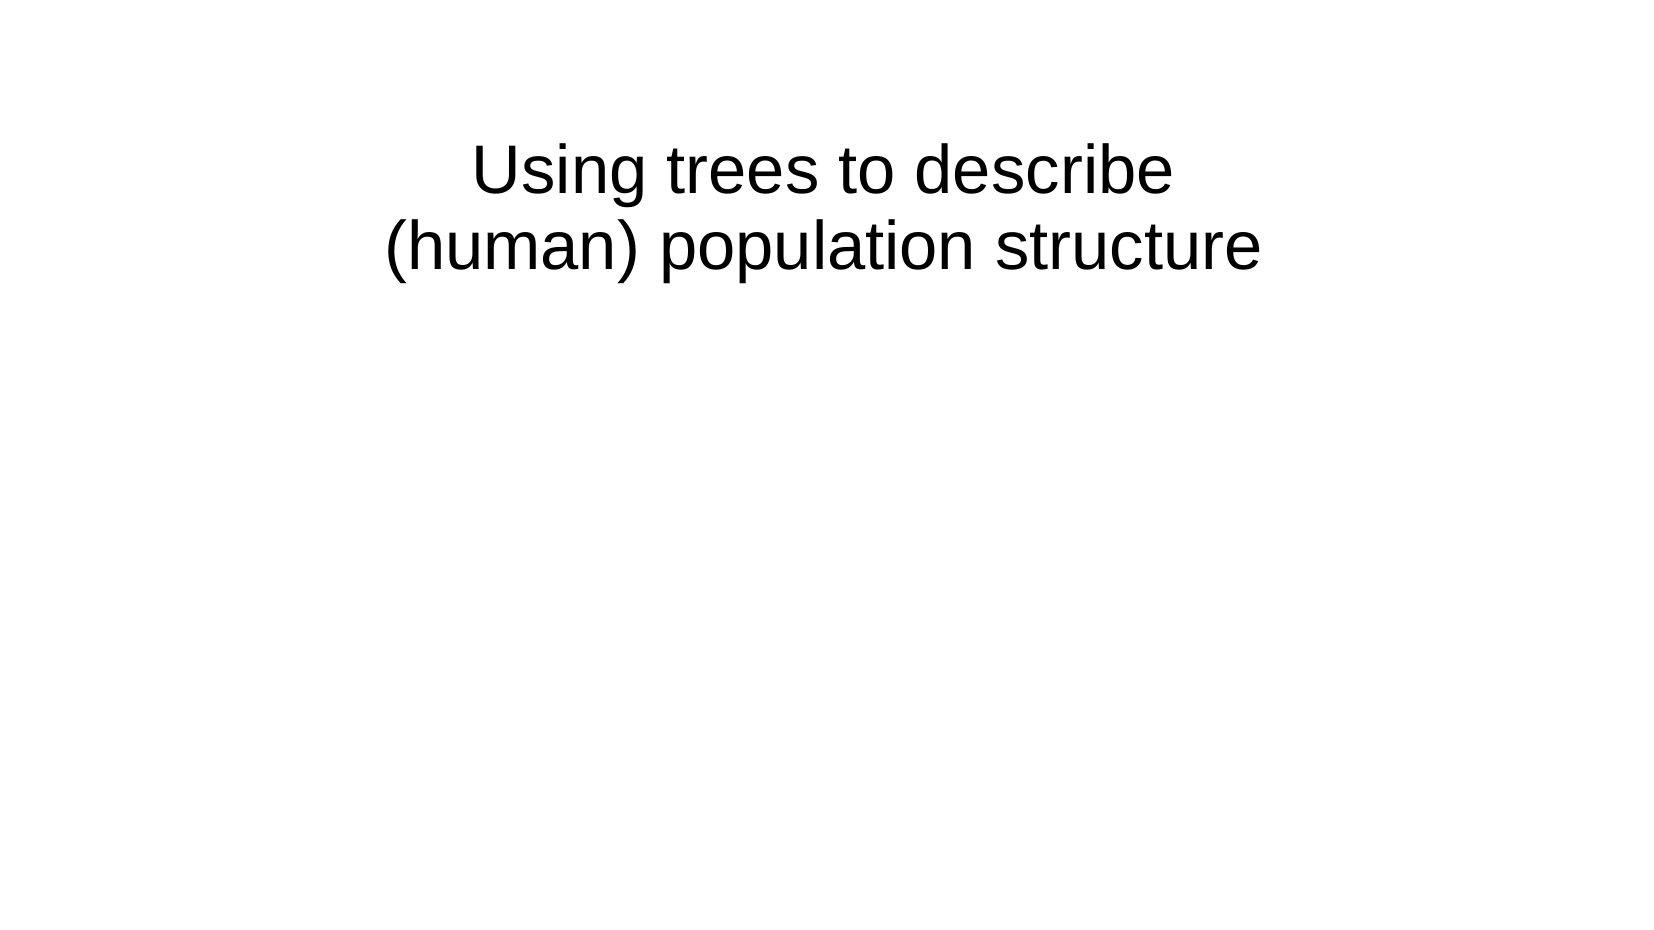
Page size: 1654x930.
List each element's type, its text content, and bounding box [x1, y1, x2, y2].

title Using trees to describe (human) population structure [53, 129, 1594, 286]
